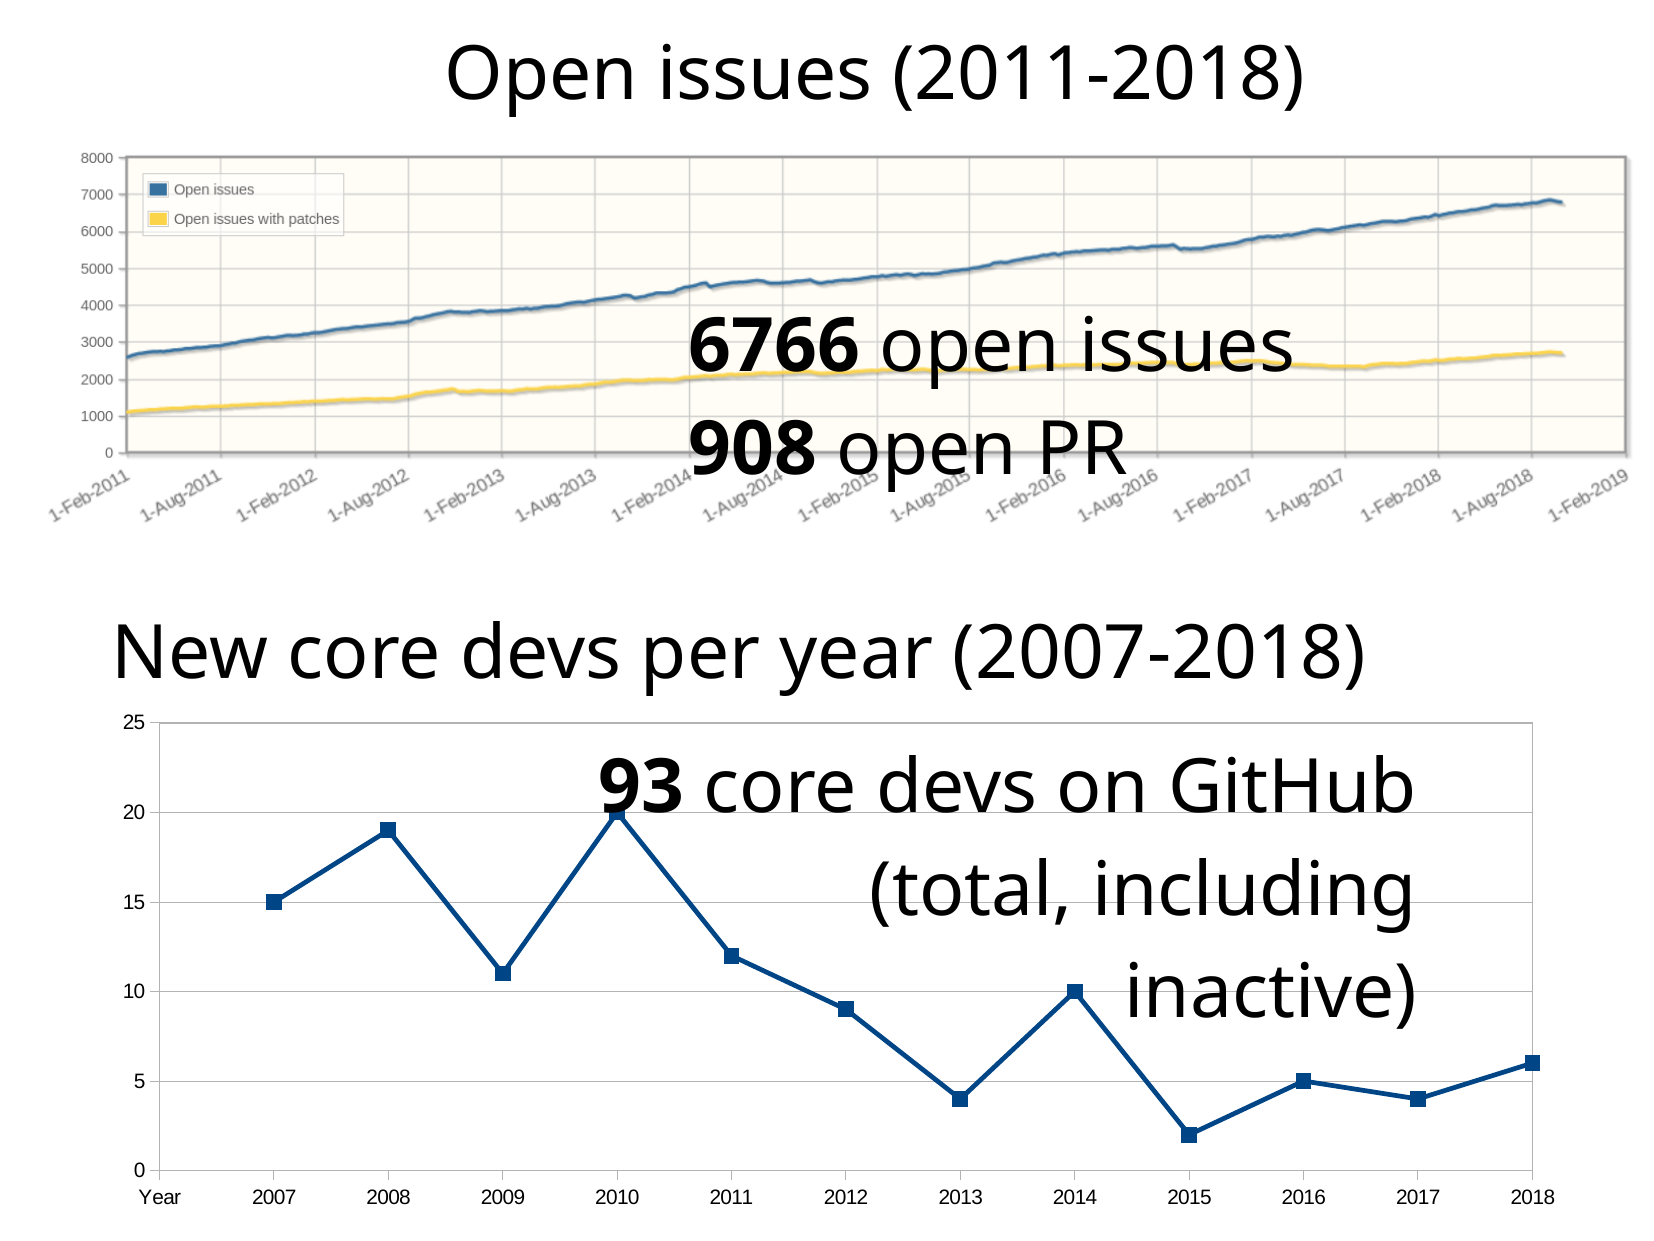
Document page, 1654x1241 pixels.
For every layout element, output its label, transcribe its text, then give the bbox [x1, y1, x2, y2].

picture [30, 99, 1648, 536]
chart [93, 700, 1585, 1220]
text_box 6766 open issues 908 open PR [673, 284, 1584, 467]
text_box Open issues (2011-2018) [429, 11, 1429, 111]
text_box 93 core devs on GitHub (total, including inactive) [583, 725, 1544, 991]
text_box New core devs per year (2007-2018) [97, 590, 1598, 690]
